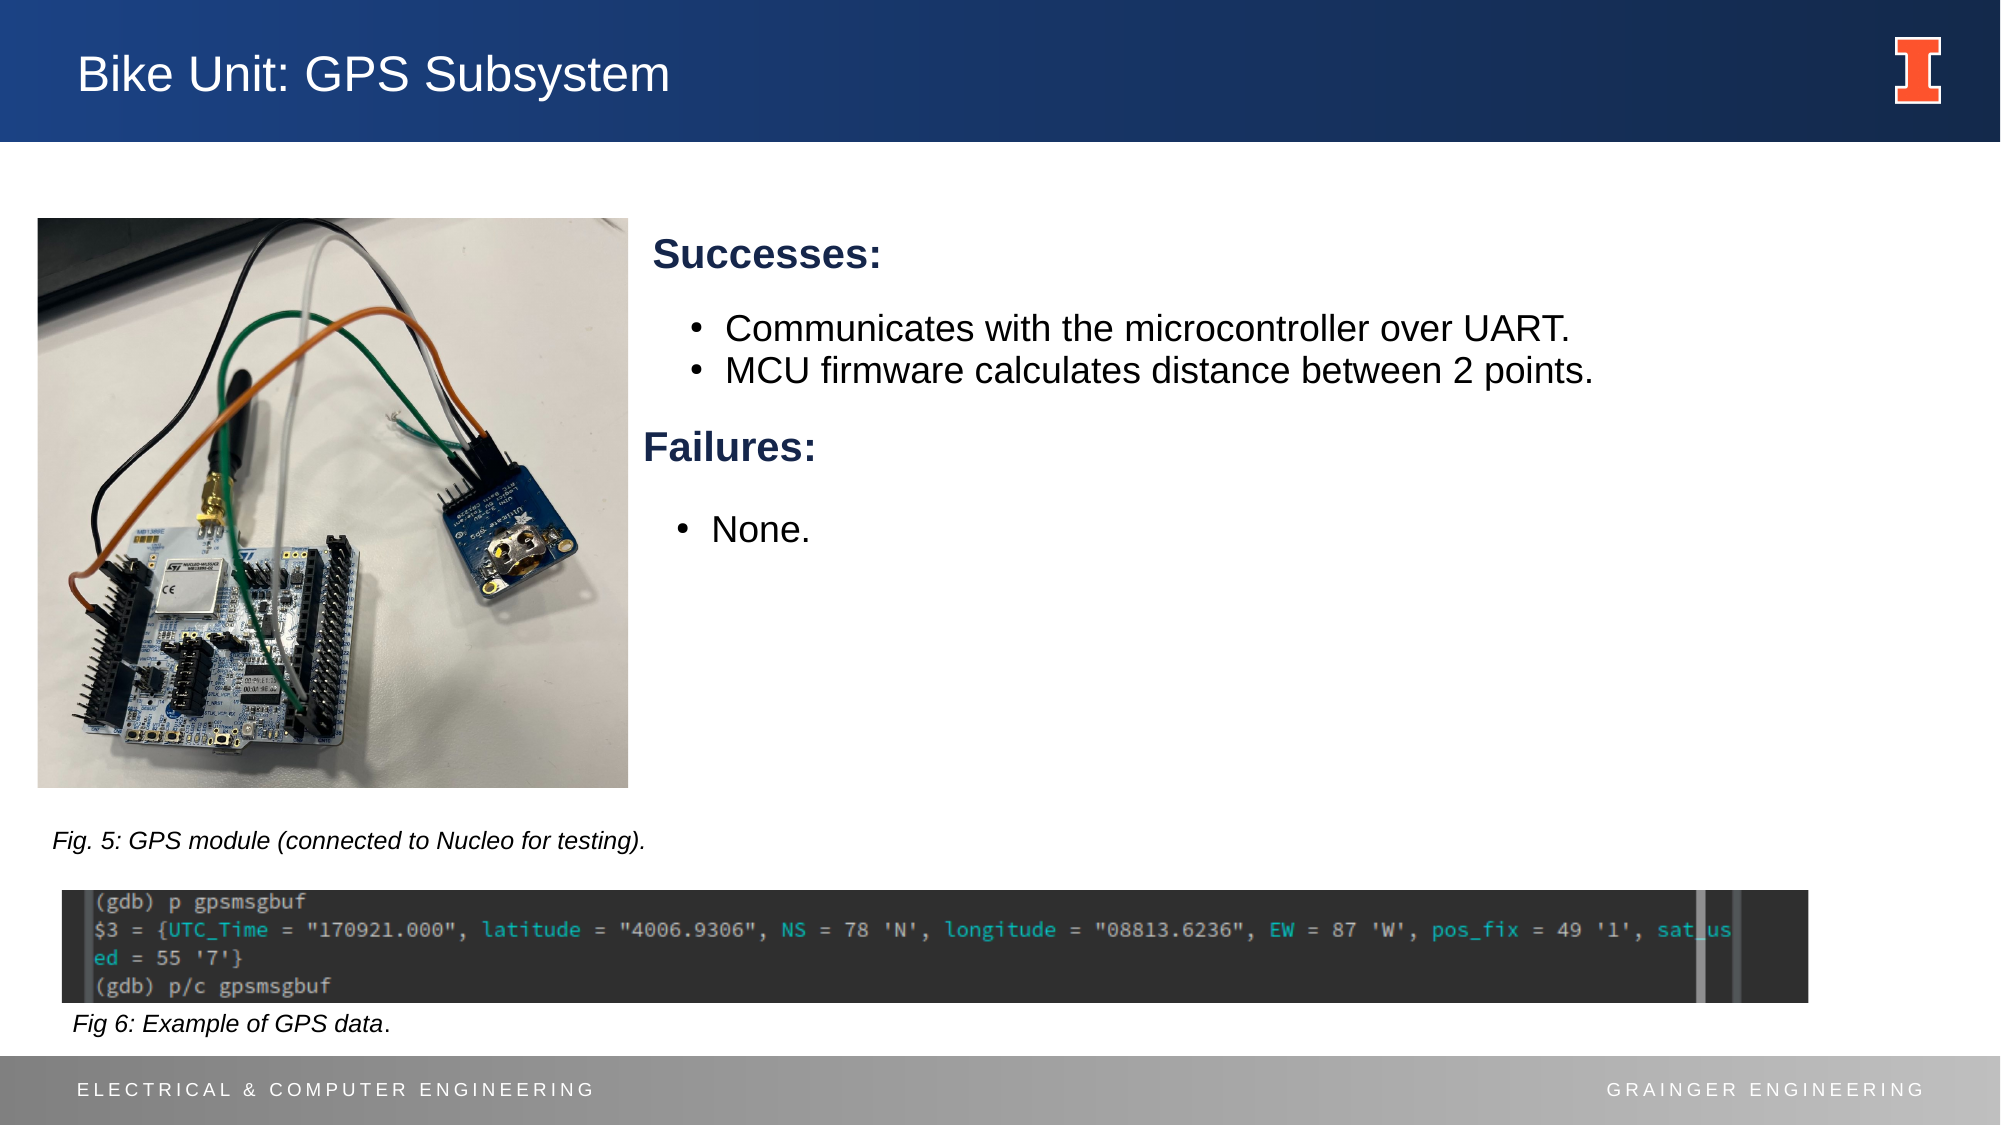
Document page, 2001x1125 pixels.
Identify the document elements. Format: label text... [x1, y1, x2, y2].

text_box Failures: [629, 412, 1521, 494]
text_box Fig 6: Example of GPS data. [57, 1002, 563, 1088]
picture [37, 218, 629, 788]
text_box [0, 0, 2000, 142]
text_box Bike Unit: GPS Subsystem [61, 33, 1852, 109]
text_box Communicates with the microcontroller over UART. MCU firmware calculates distance between 2 points. [675, 299, 1610, 399]
text_box [0, 1056, 2000, 1125]
picture [61, 890, 1809, 1003]
text_box None. [661, 501, 1567, 601]
text_box Successes: [637, 218, 1531, 300]
picture [1895, 37, 1941, 104]
text_box GRAINGER ENGINEERING [1531, 1070, 1938, 1108]
text_box ELECTRICAL & COMPUTER ENGINEERING [61, 1070, 1373, 1108]
text_box Fig. 5: GPS module (connected to Nucleo for testing). [37, 819, 663, 863]
